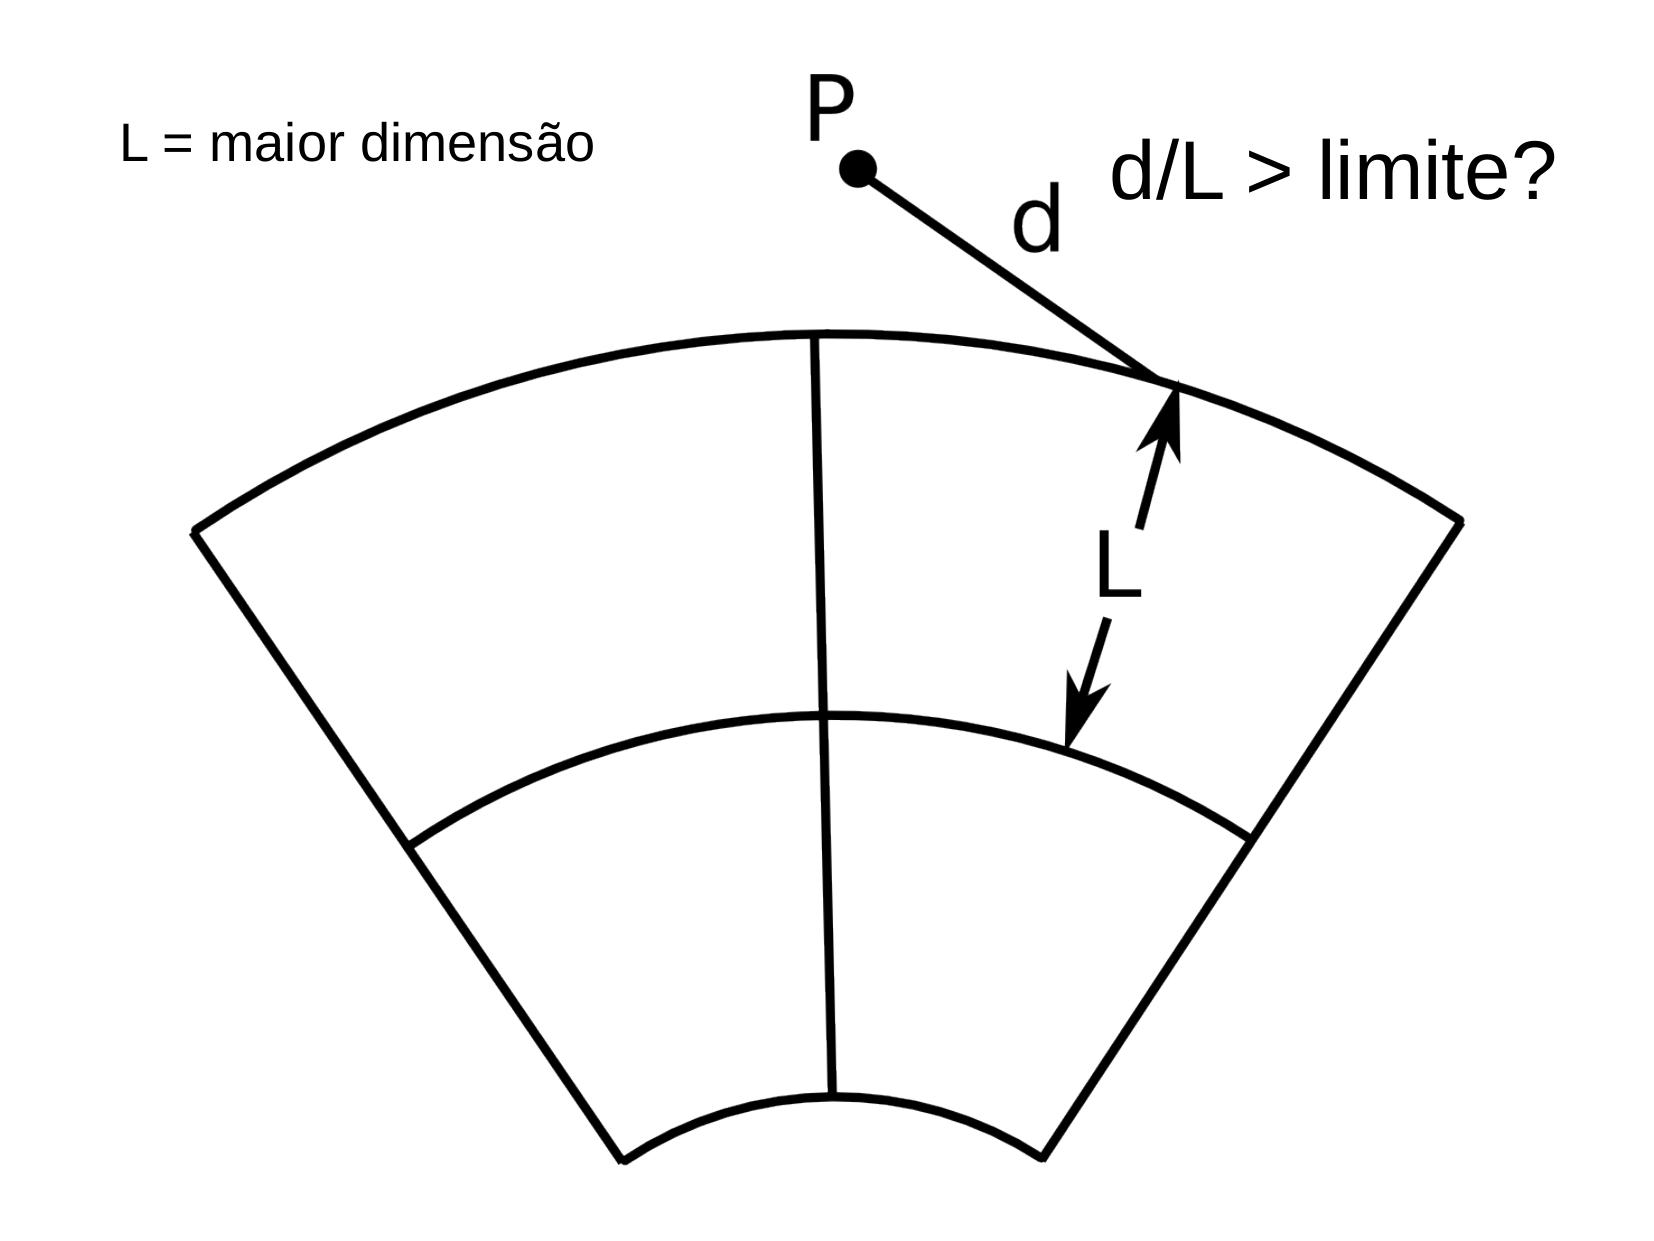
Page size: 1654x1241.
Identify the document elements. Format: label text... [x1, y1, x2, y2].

text_box d/L > limite? [1095, 116, 1576, 225]
picture [188, 74, 1466, 1167]
text_box L = maior dimensão [105, 104, 612, 181]
